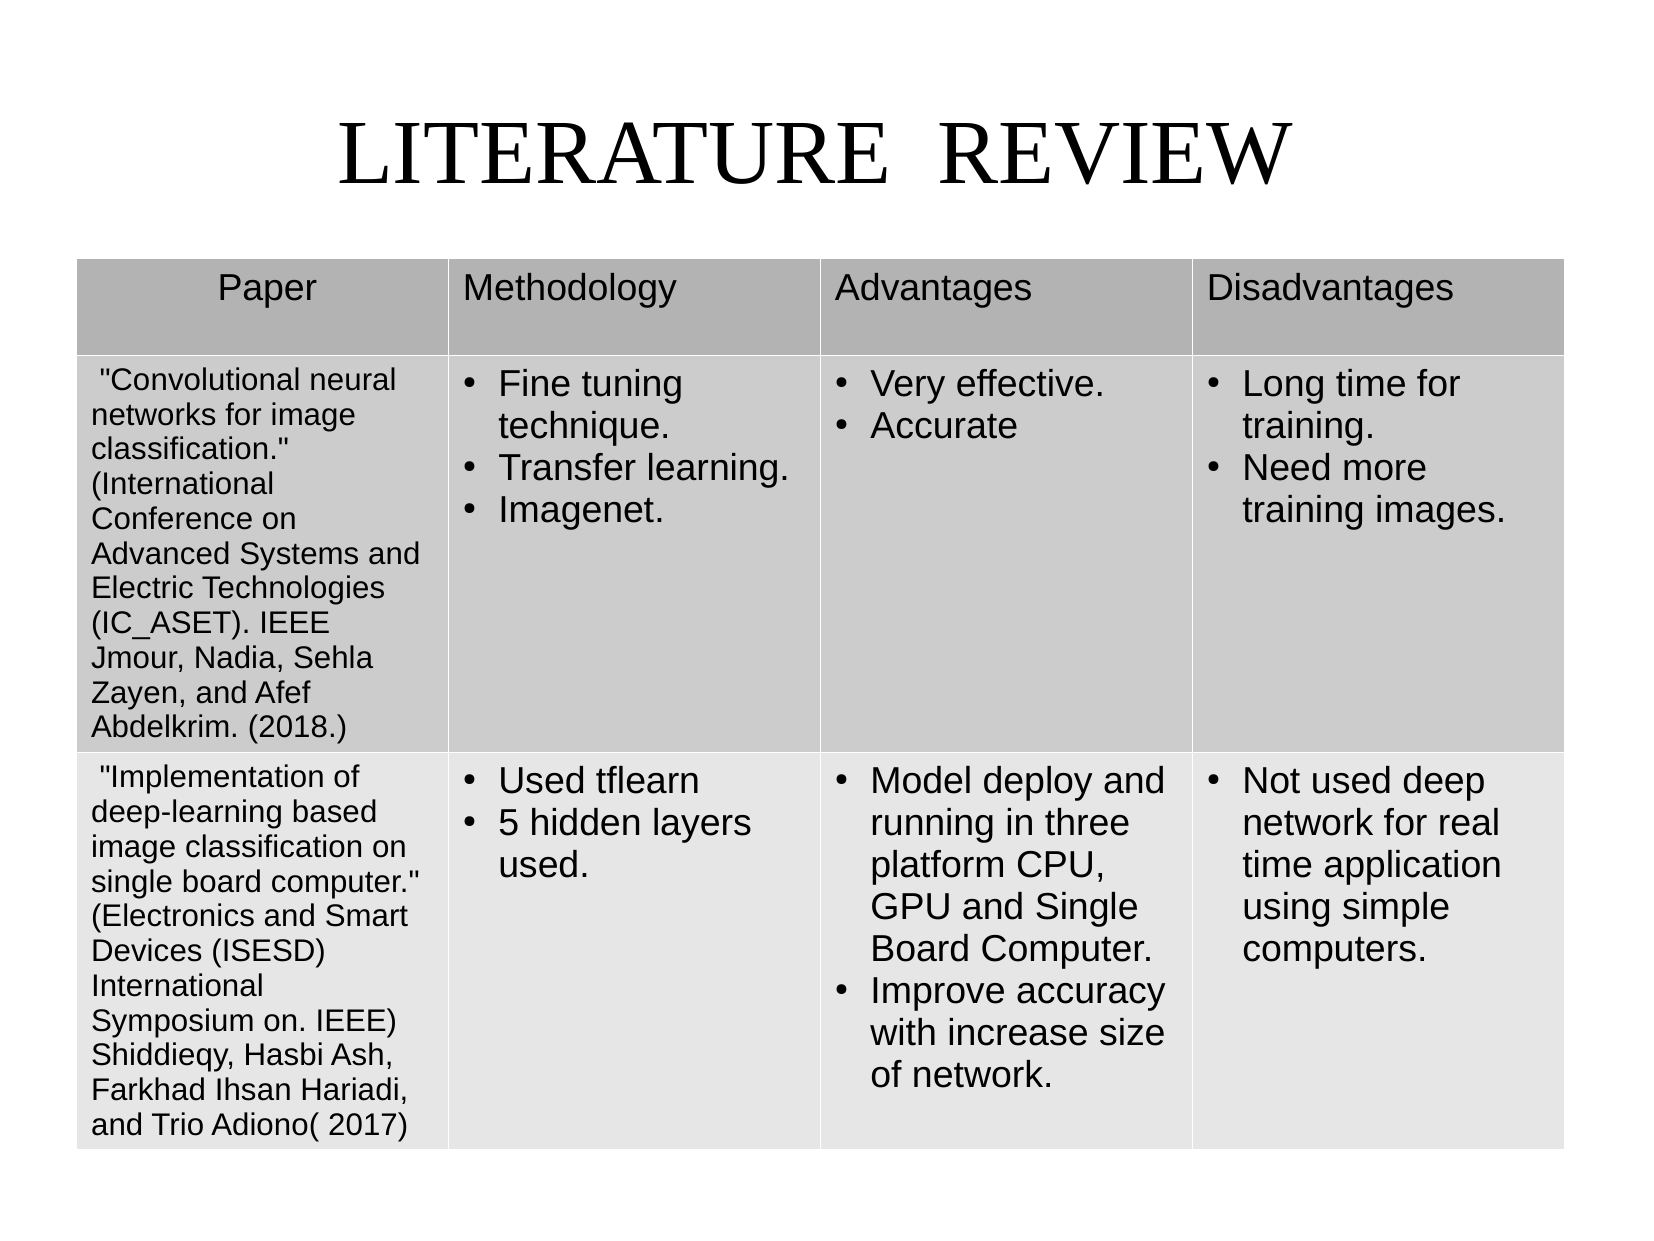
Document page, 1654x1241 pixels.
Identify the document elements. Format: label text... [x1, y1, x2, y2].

title LITERATURE REVIEW [82, 49, 1571, 257]
table_header Advantages [821, 259, 1192, 355]
table_cell Long time for training. Need more training images. [1193, 356, 1564, 752]
table_cell Fine tuning technique. Transfer learning. Imagenet. [449, 356, 820, 752]
table_cell Very effective. Accurate [821, 356, 1192, 752]
table_cell Model deploy and running in three platform CPU, GPU and Single Board Computer. Improve accuracy with increase size of network. [821, 753, 1192, 1149]
table_header Paper [77, 259, 448, 355]
table_header Disadvantages [1193, 259, 1564, 355]
table_cell "Implementation of deep-learning based image classification on single board computer." (Electronics and Smart Devices (ISESD) International Symposium on. IEEE) Shiddieqy, Hasbi Ash, Farkhad Ihsan Hariadi, and Trio Adiono( 2017) [77, 753, 448, 1149]
table_cell Not used deep network for real time application using simple computers. [1193, 753, 1564, 1149]
table_header Methodology [449, 259, 820, 355]
table_cell "Convolutional neural networks for image classification." (International Conference on Advanced Systems and Electric Technologies (IC_ASET). IEEE Jmour, Nadia, Sehla Zayen, and Afef Abdelkrim. (2018.) [77, 356, 448, 752]
table_cell Used tflearn 5 hidden layers used. [449, 753, 820, 1149]
